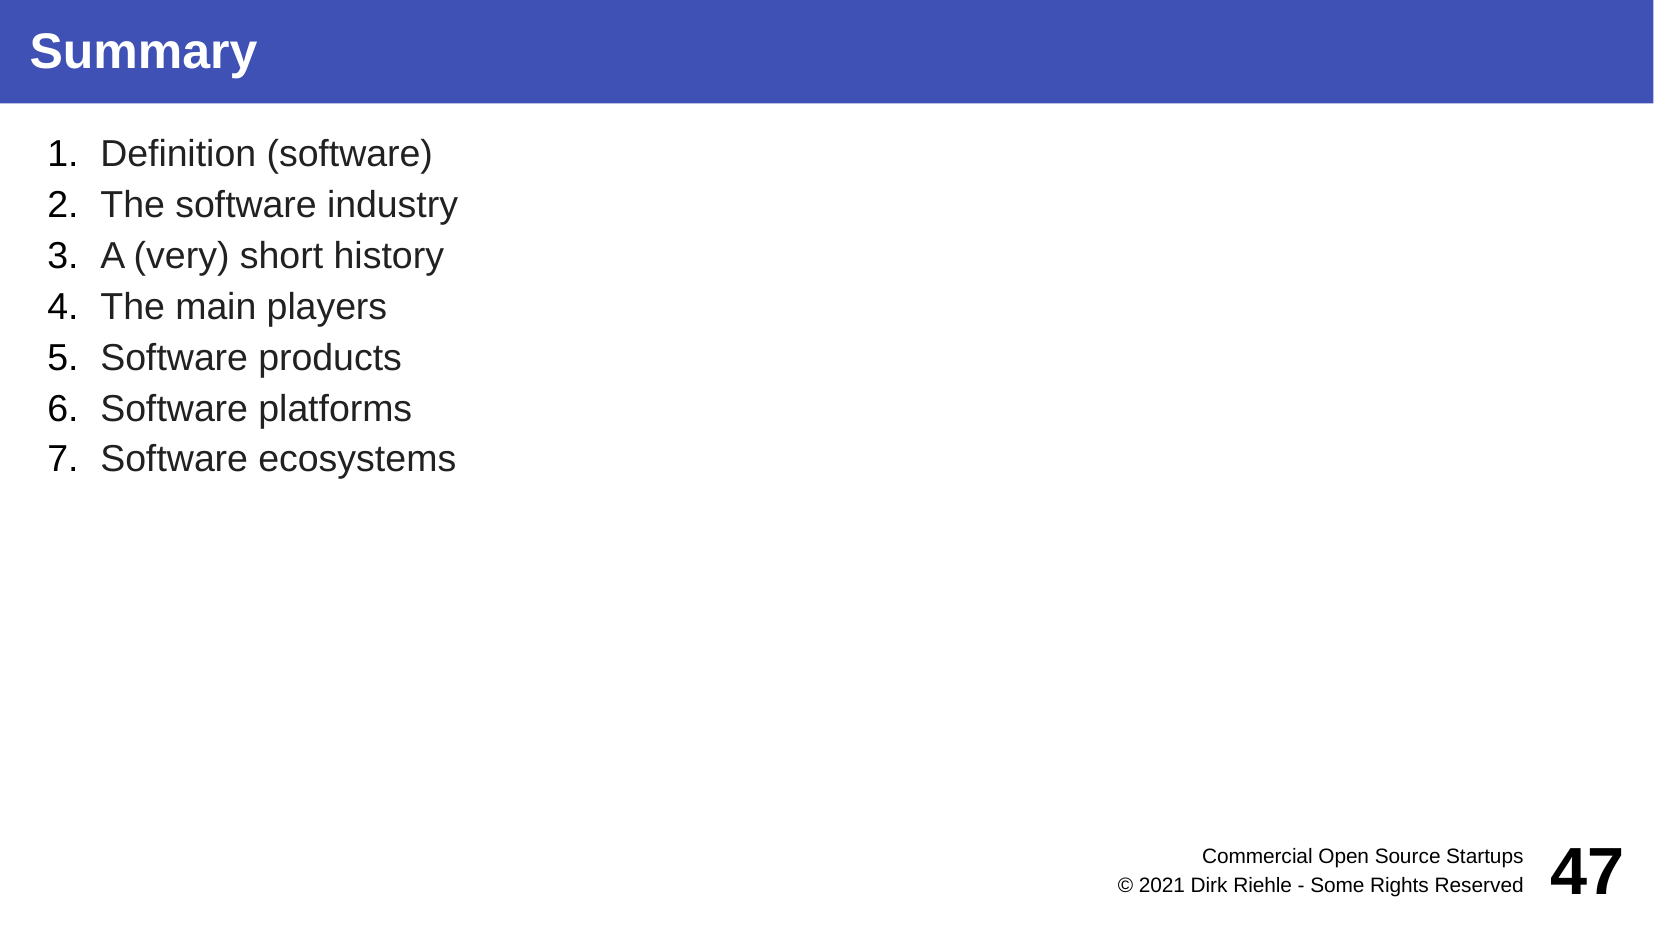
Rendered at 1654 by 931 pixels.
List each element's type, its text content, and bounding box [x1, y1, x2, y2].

title Summary [0, 0, 1654, 104]
list Definition (software) The software industry A (very) short history The main players Software products Software platforms Software ecosystems [29, 132, 1625, 813]
